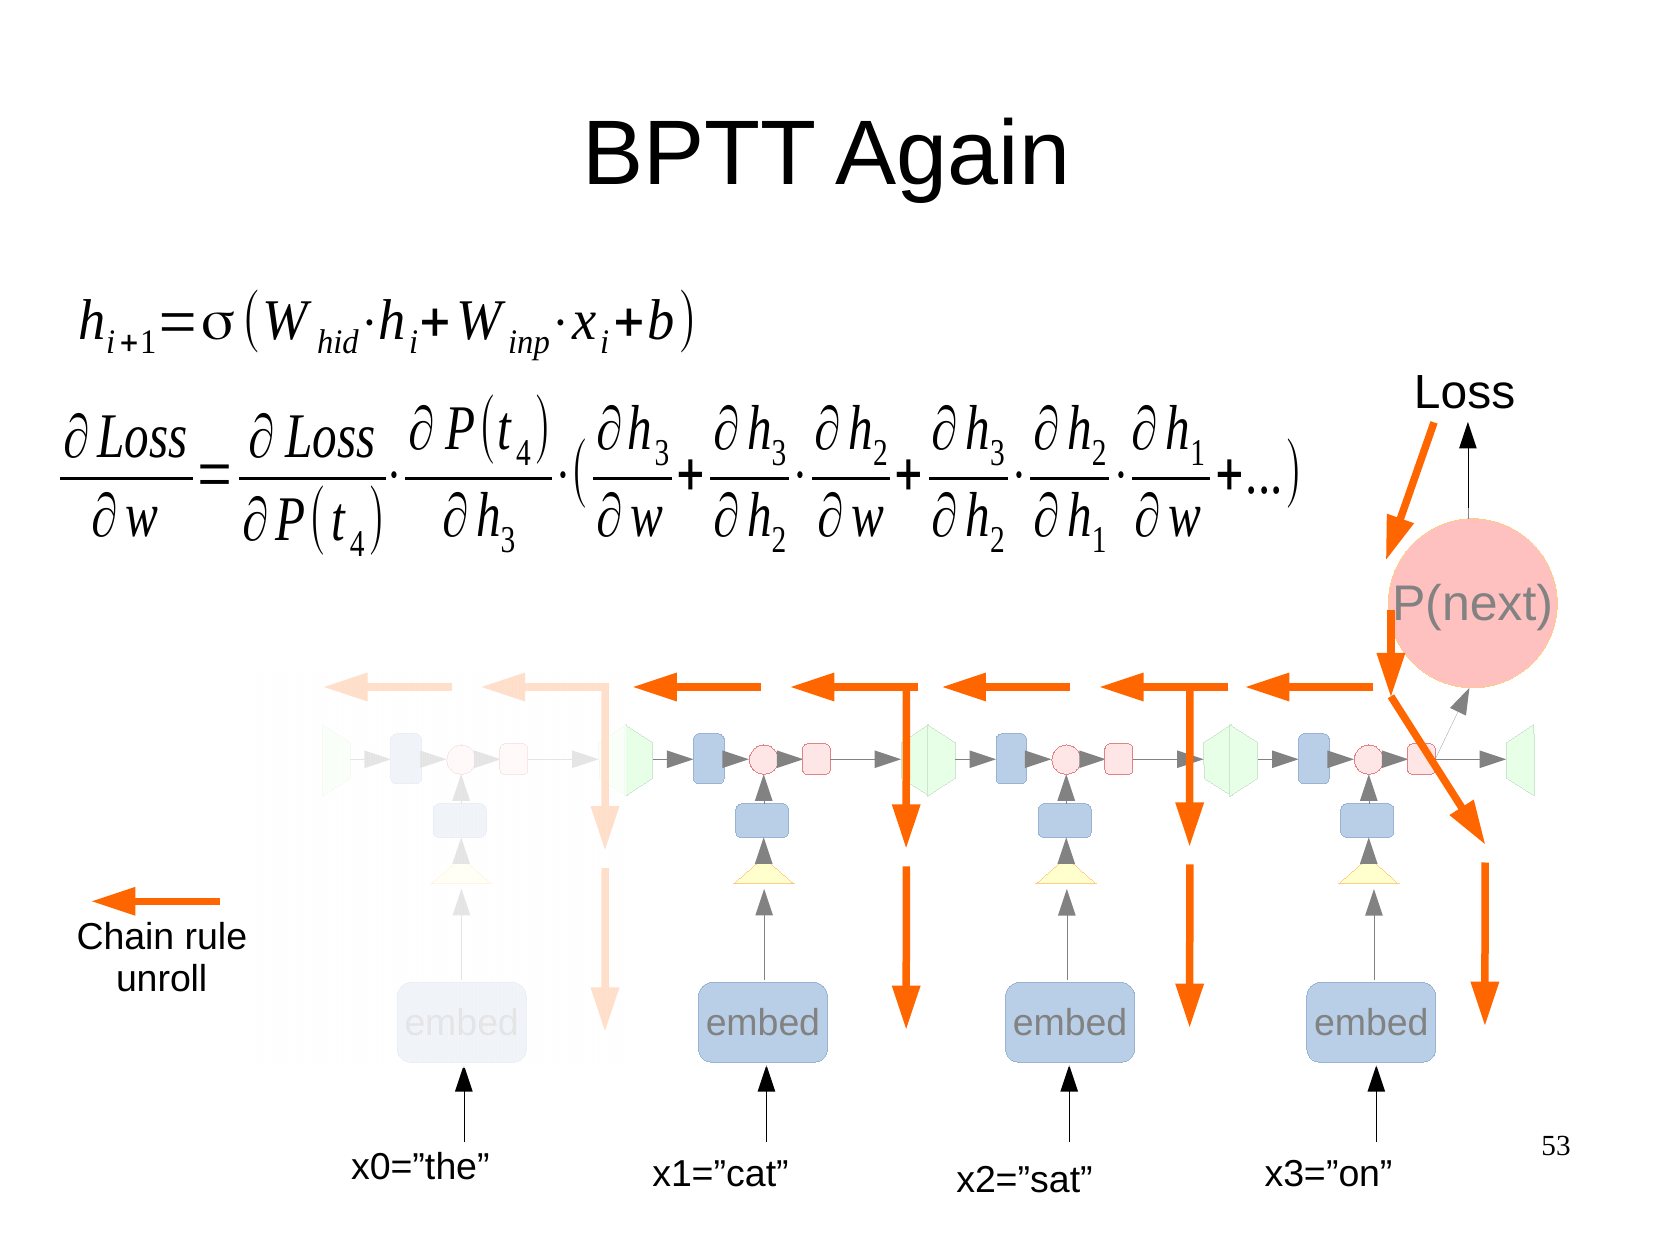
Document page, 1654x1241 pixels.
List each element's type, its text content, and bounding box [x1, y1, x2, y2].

text_box x0=”the” [336, 1138, 546, 1196]
chart [45, 389, 1313, 564]
text_box x2=”sat” [941, 1150, 1168, 1208]
text_box x1=”cat” [637, 1144, 847, 1202]
chart [65, 285, 711, 361]
text_box x3=”on” [1249, 1144, 1464, 1202]
text_box Chain rule unroll [61, 908, 252, 1007]
picture [160, 508, 1592, 1068]
title BPTT Again [82, 49, 1571, 257]
text_box Loss [1399, 357, 1531, 447]
